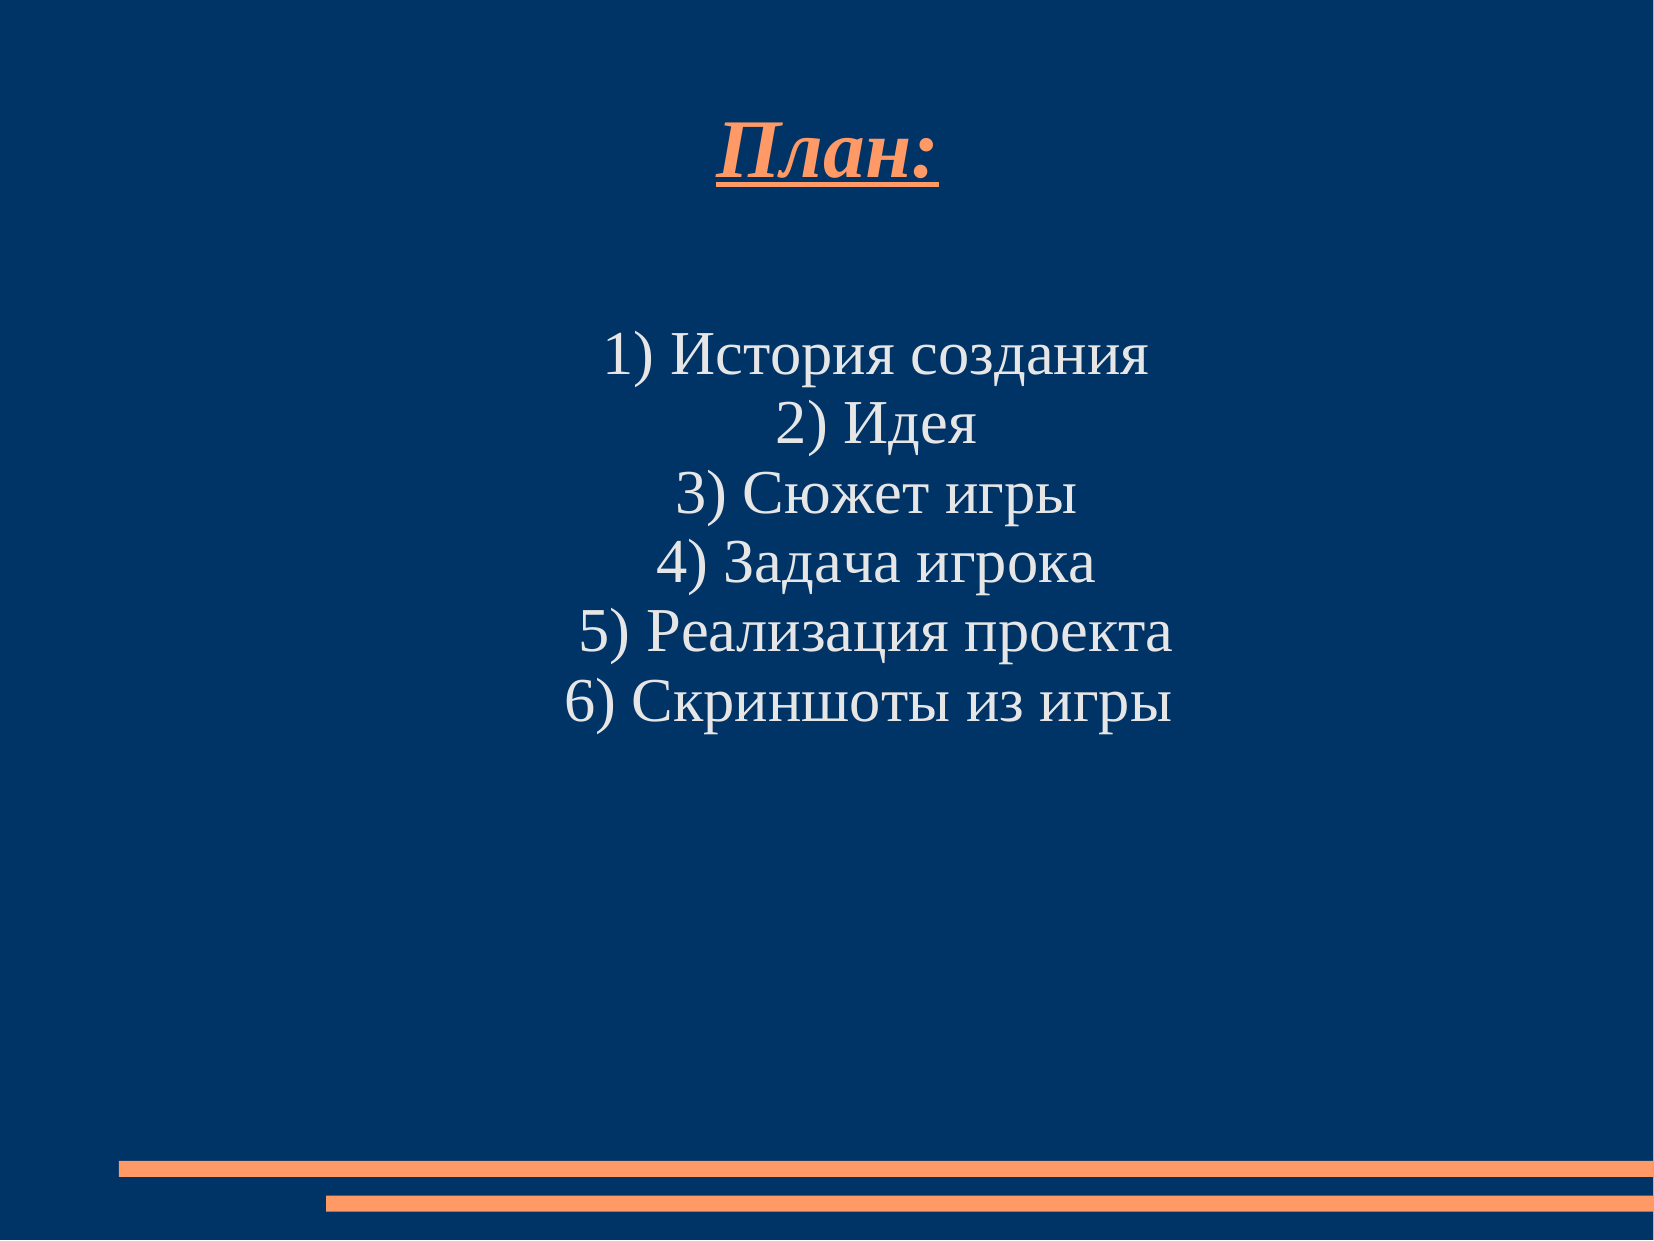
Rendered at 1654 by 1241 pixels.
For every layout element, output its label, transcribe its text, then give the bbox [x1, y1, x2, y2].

list 1) История создания 2) Идея 3) Сюжет игры 4) Задача игрока 5) Реализация проекта 6) Скриншоты из игры [121, 318, 1561, 1129]
title План: [121, 46, 1534, 254]
